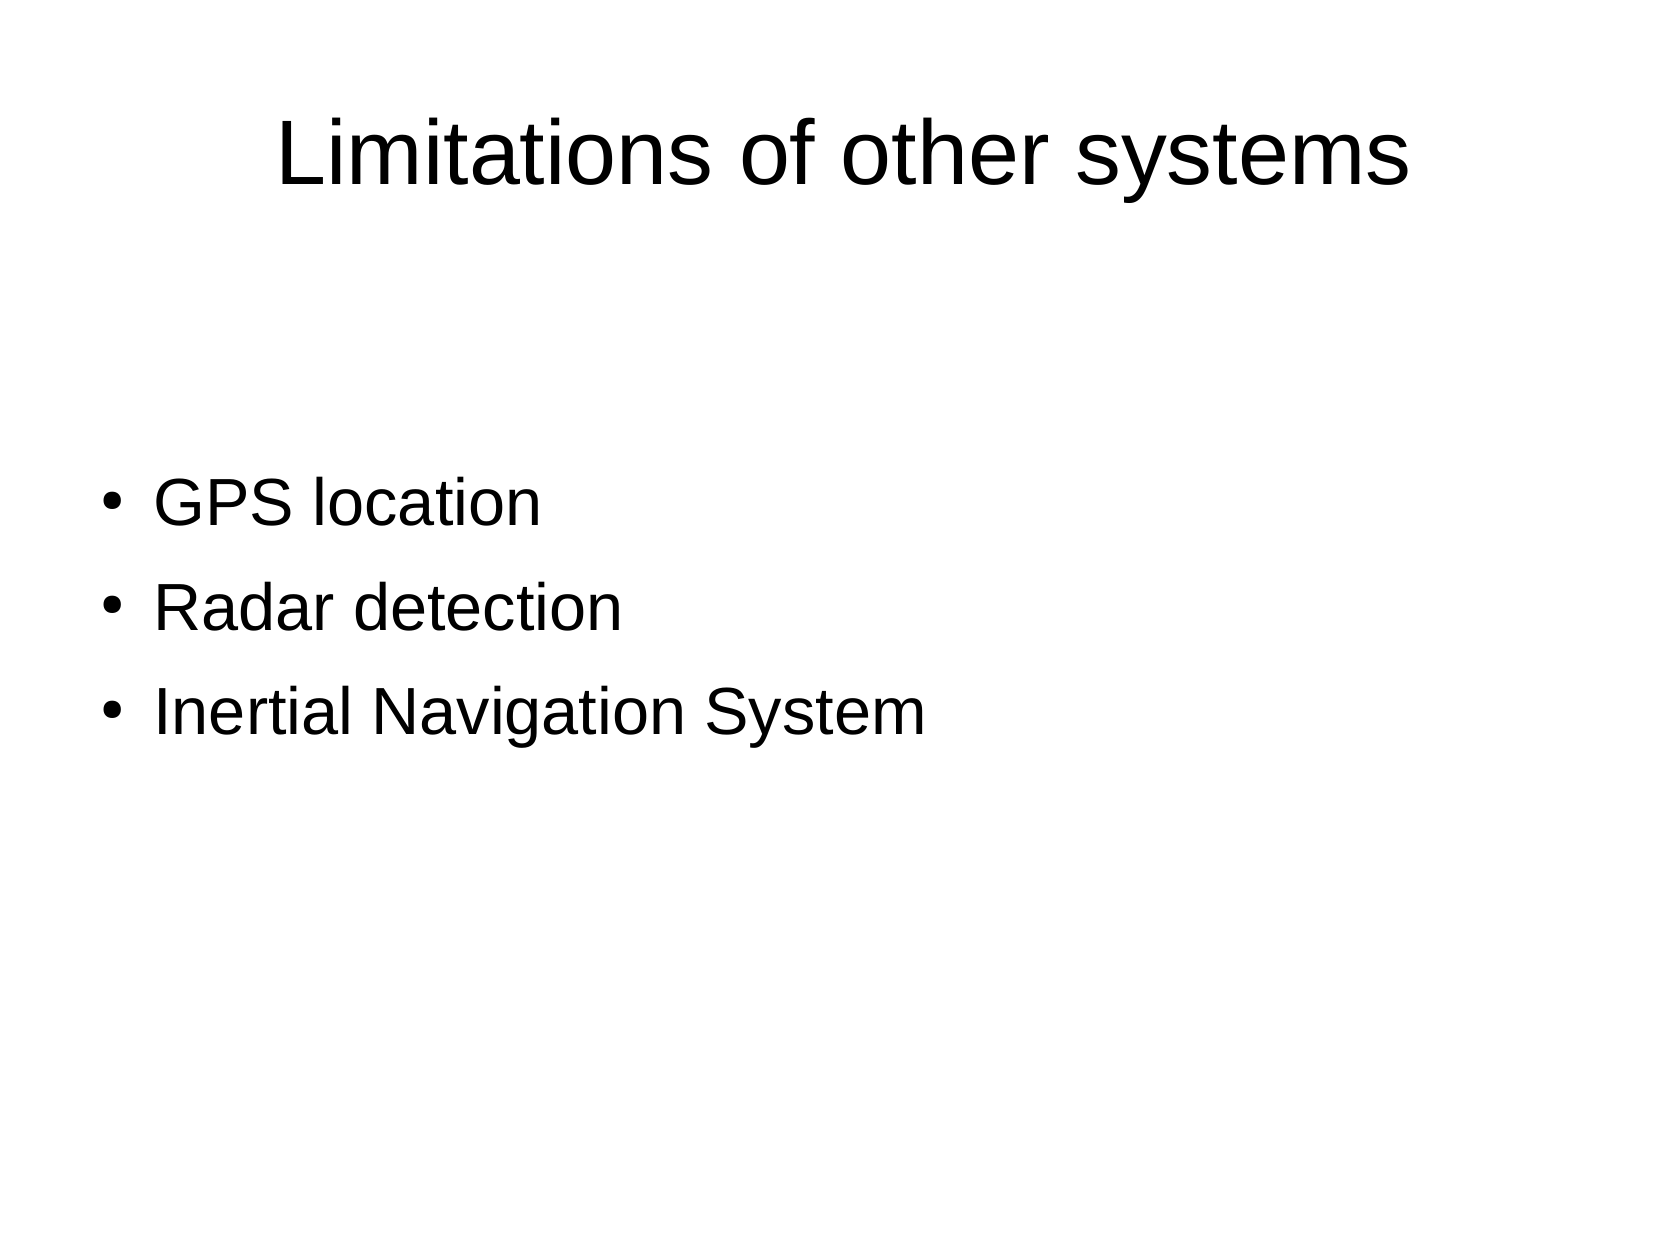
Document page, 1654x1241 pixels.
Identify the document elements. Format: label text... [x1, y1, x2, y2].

list GPS location Radar detection Inertial Navigation System [82, 465, 1571, 775]
title Limitations of other systems [82, 49, 1571, 257]
